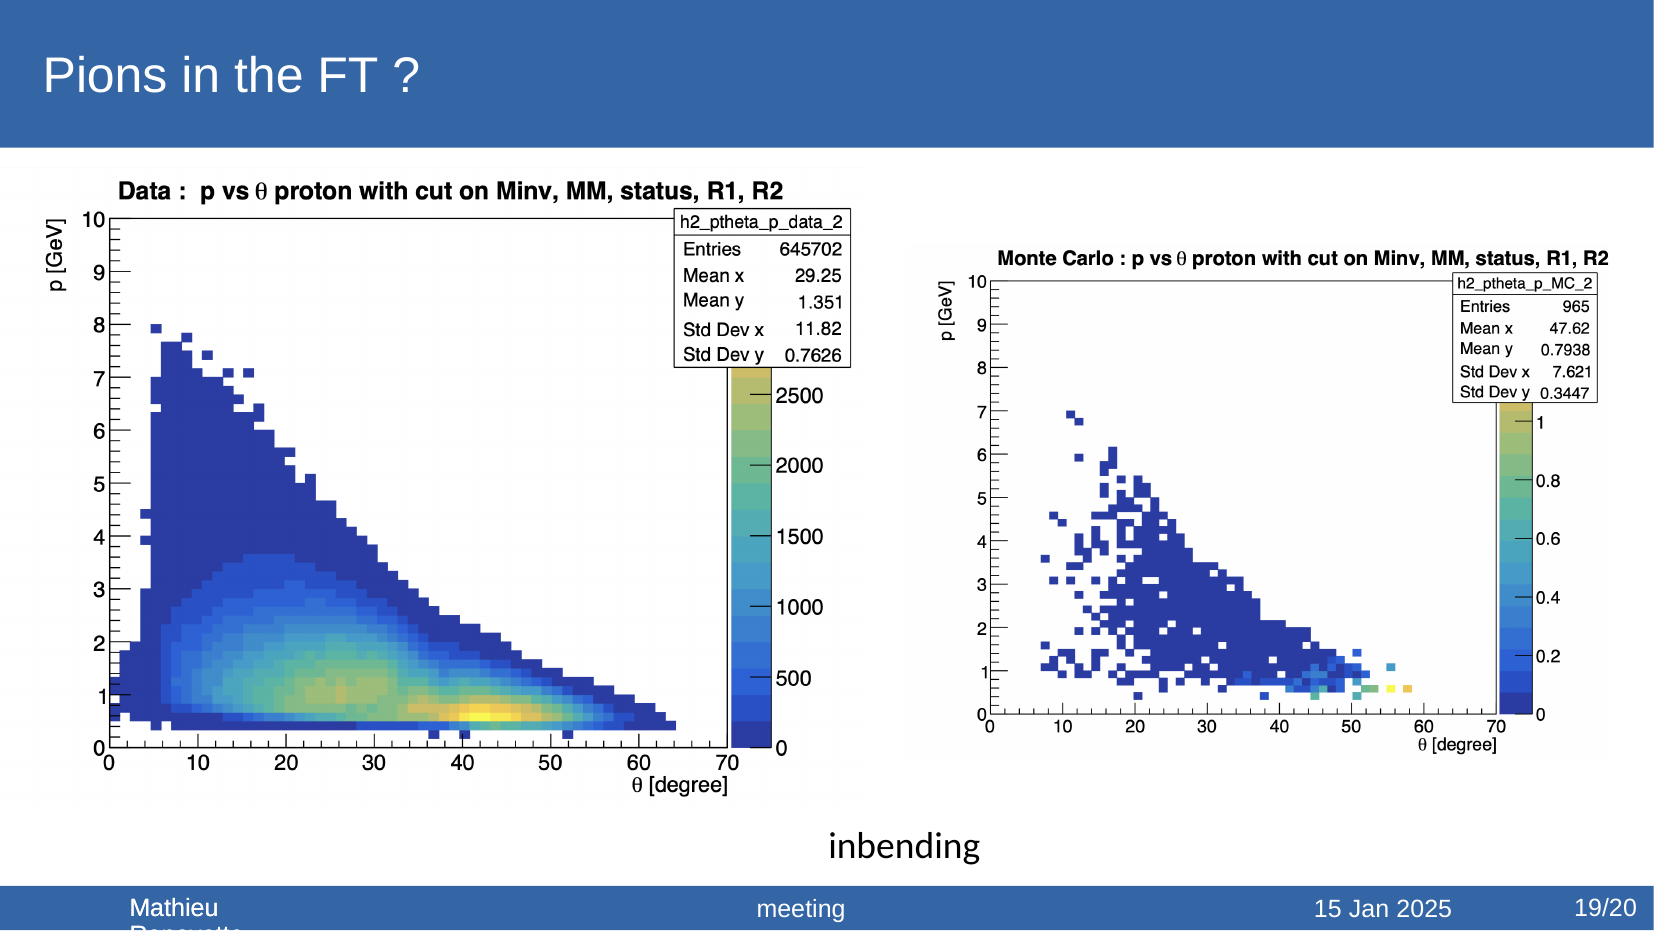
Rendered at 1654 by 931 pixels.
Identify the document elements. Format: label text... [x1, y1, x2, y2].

text_box Mathieu Ronayette [114, 885, 355, 929]
text_box [0, 885, 131, 931]
picture [905, 243, 1609, 762]
text_box [226, 885, 1654, 931]
text_box meeting [734, 887, 953, 931]
text_box [0, 0, 1654, 148]
text_box Pions in the FT ? [27, 40, 886, 114]
picture [0, 167, 865, 814]
text_box 19/20 [1559, 885, 1654, 930]
text_box 15 Jan 2025 [1299, 887, 1536, 931]
text_box inbending [813, 813, 998, 875]
